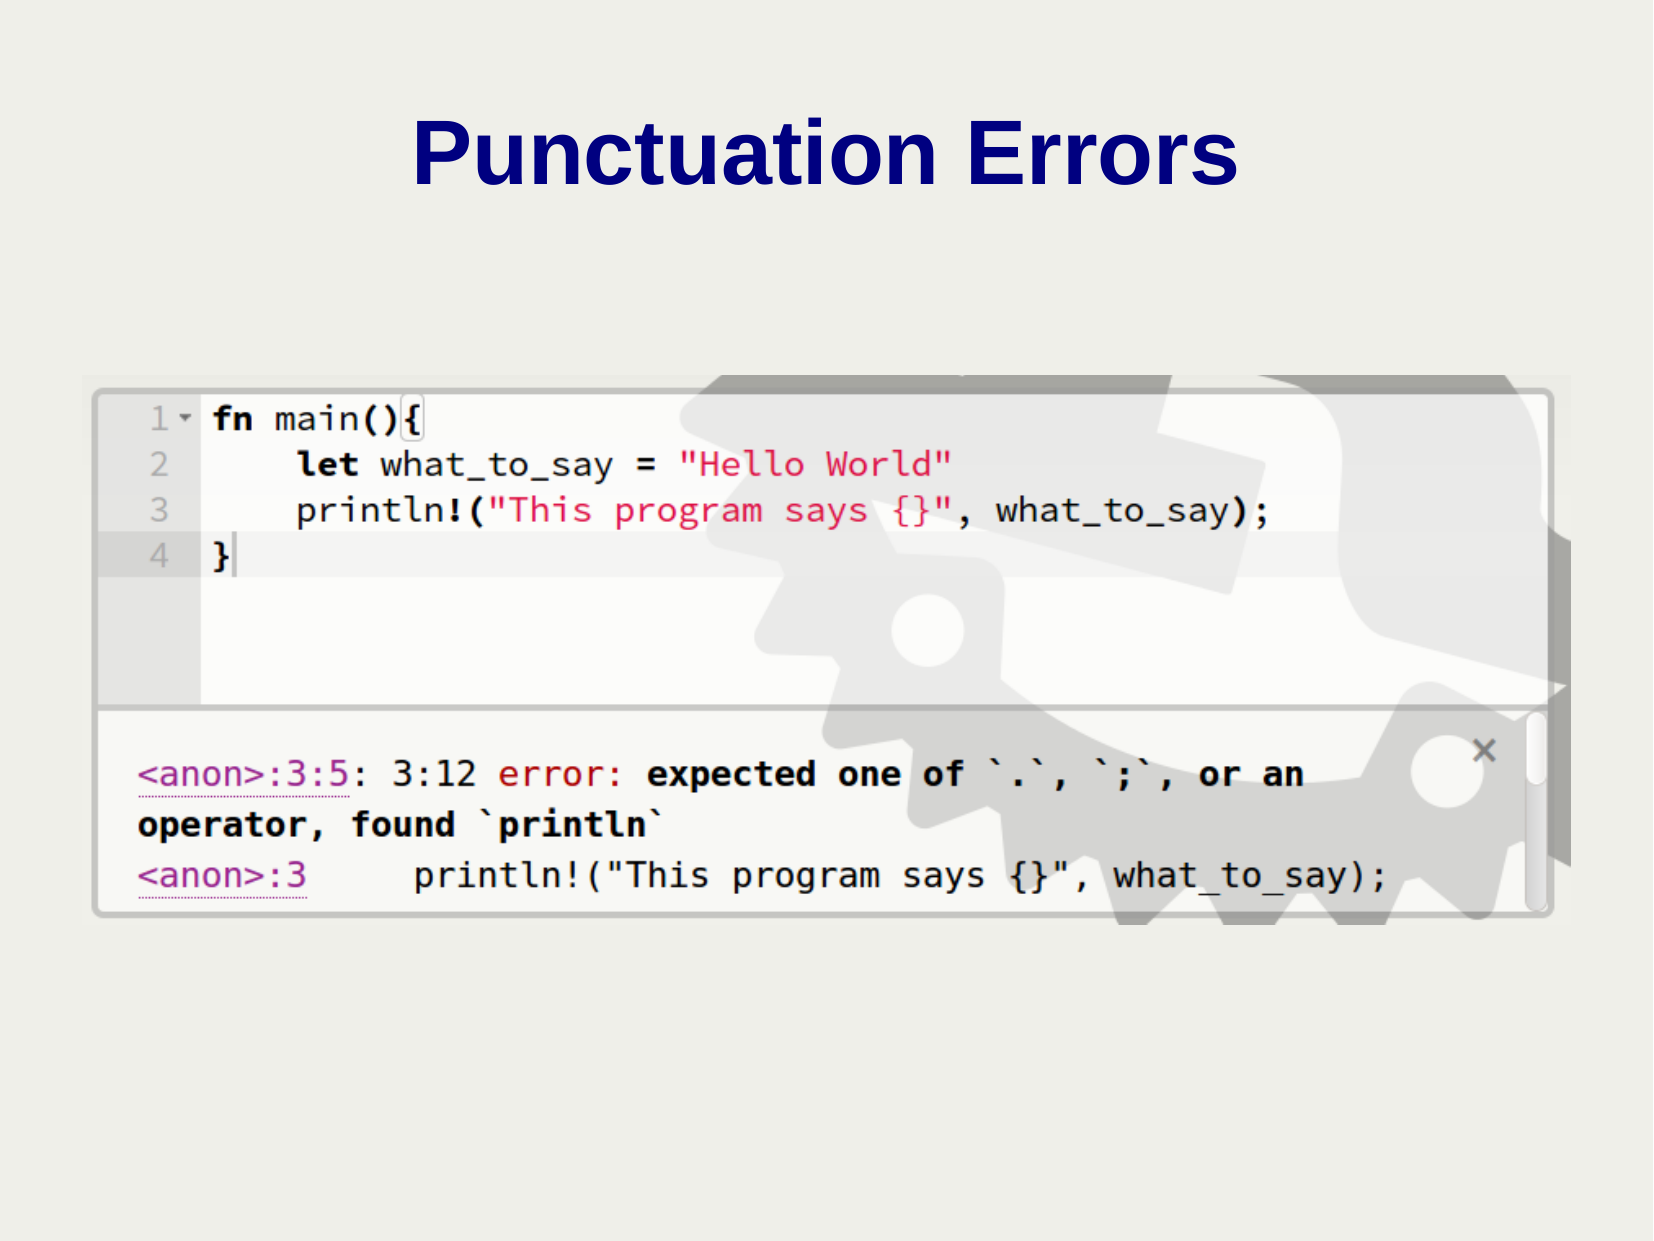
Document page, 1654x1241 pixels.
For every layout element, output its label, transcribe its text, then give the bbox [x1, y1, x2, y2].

picture [0, 0, 1654, 1241]
title Punctuation Errors [82, 49, 1571, 257]
